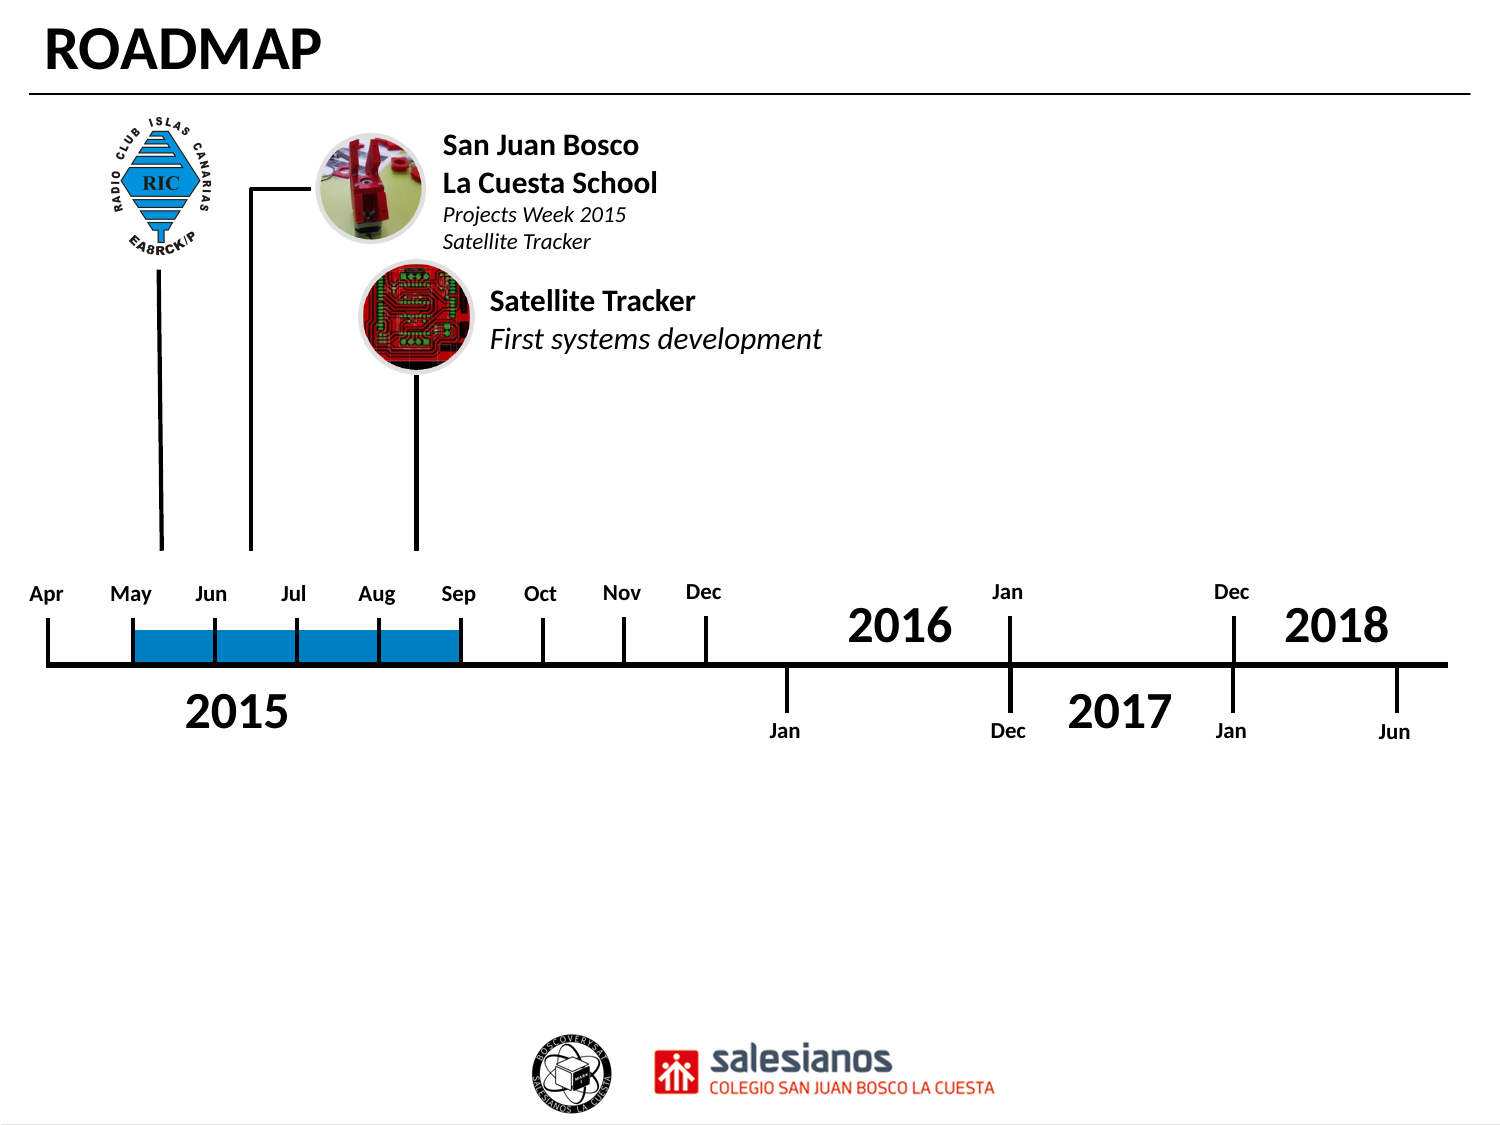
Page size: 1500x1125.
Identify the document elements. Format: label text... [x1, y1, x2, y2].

text_box [299, 630, 377, 662]
text_box May [88, 571, 170, 614]
text_box 2015 [149, 668, 325, 747]
text_box Dec [650, 569, 757, 612]
text_box Apr [5, 571, 88, 614]
text_box Jan [954, 569, 1061, 612]
text_box Jul [253, 571, 330, 614]
text_box Sep [417, 571, 499, 614]
text_box San Juan Bosco La Cuesta School Projects Week 2015 Satellite Tracker [428, 117, 909, 262]
text_box Aug [330, 571, 417, 614]
text_box Nov [568, 570, 676, 613]
text_box [135, 630, 213, 662]
text_box [217, 630, 295, 662]
text_box Jan [1177, 708, 1285, 751]
text_box Dec [1178, 568, 1286, 612]
text_box 2016 [811, 583, 988, 661]
text_box Jun [170, 571, 253, 614]
text_box Jun [1341, 708, 1448, 752]
text_box Jan [731, 708, 839, 752]
picture [0, 0, 1500, 1125]
text_box 2017 [1032, 669, 1208, 747]
text_box ROADMAP [29, 0, 1472, 90]
text_box 2018 [1248, 583, 1425, 661]
text_box Satellite Tracker First systems development [475, 273, 956, 363]
text_box [381, 630, 459, 662]
text_box Dec [955, 708, 1062, 752]
text_box Oct [499, 571, 582, 614]
